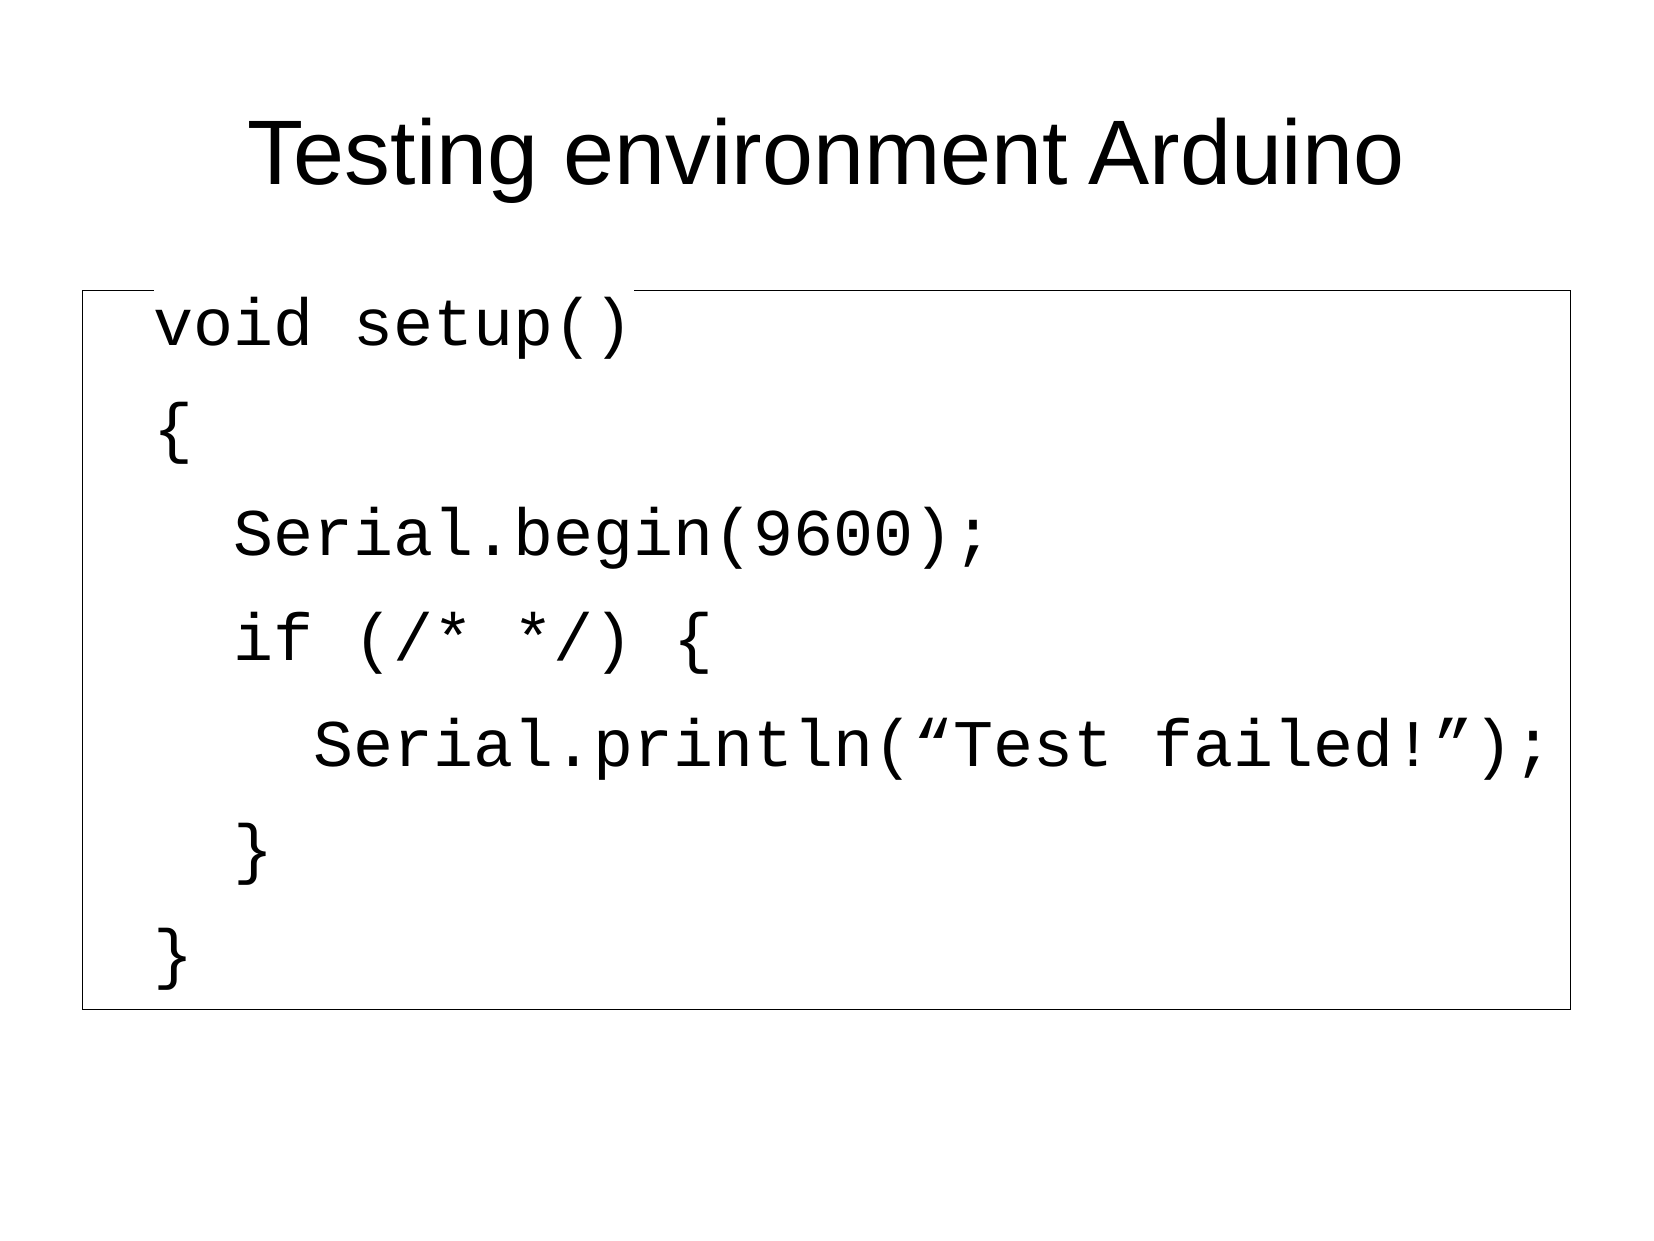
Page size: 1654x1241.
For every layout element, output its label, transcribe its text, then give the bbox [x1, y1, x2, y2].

title Testing environment Arduino [82, 49, 1571, 257]
list void setup() { Serial.begin(9600); if (/* */) { Serial.println(“Test failed!”); } } [82, 290, 1571, 1010]
